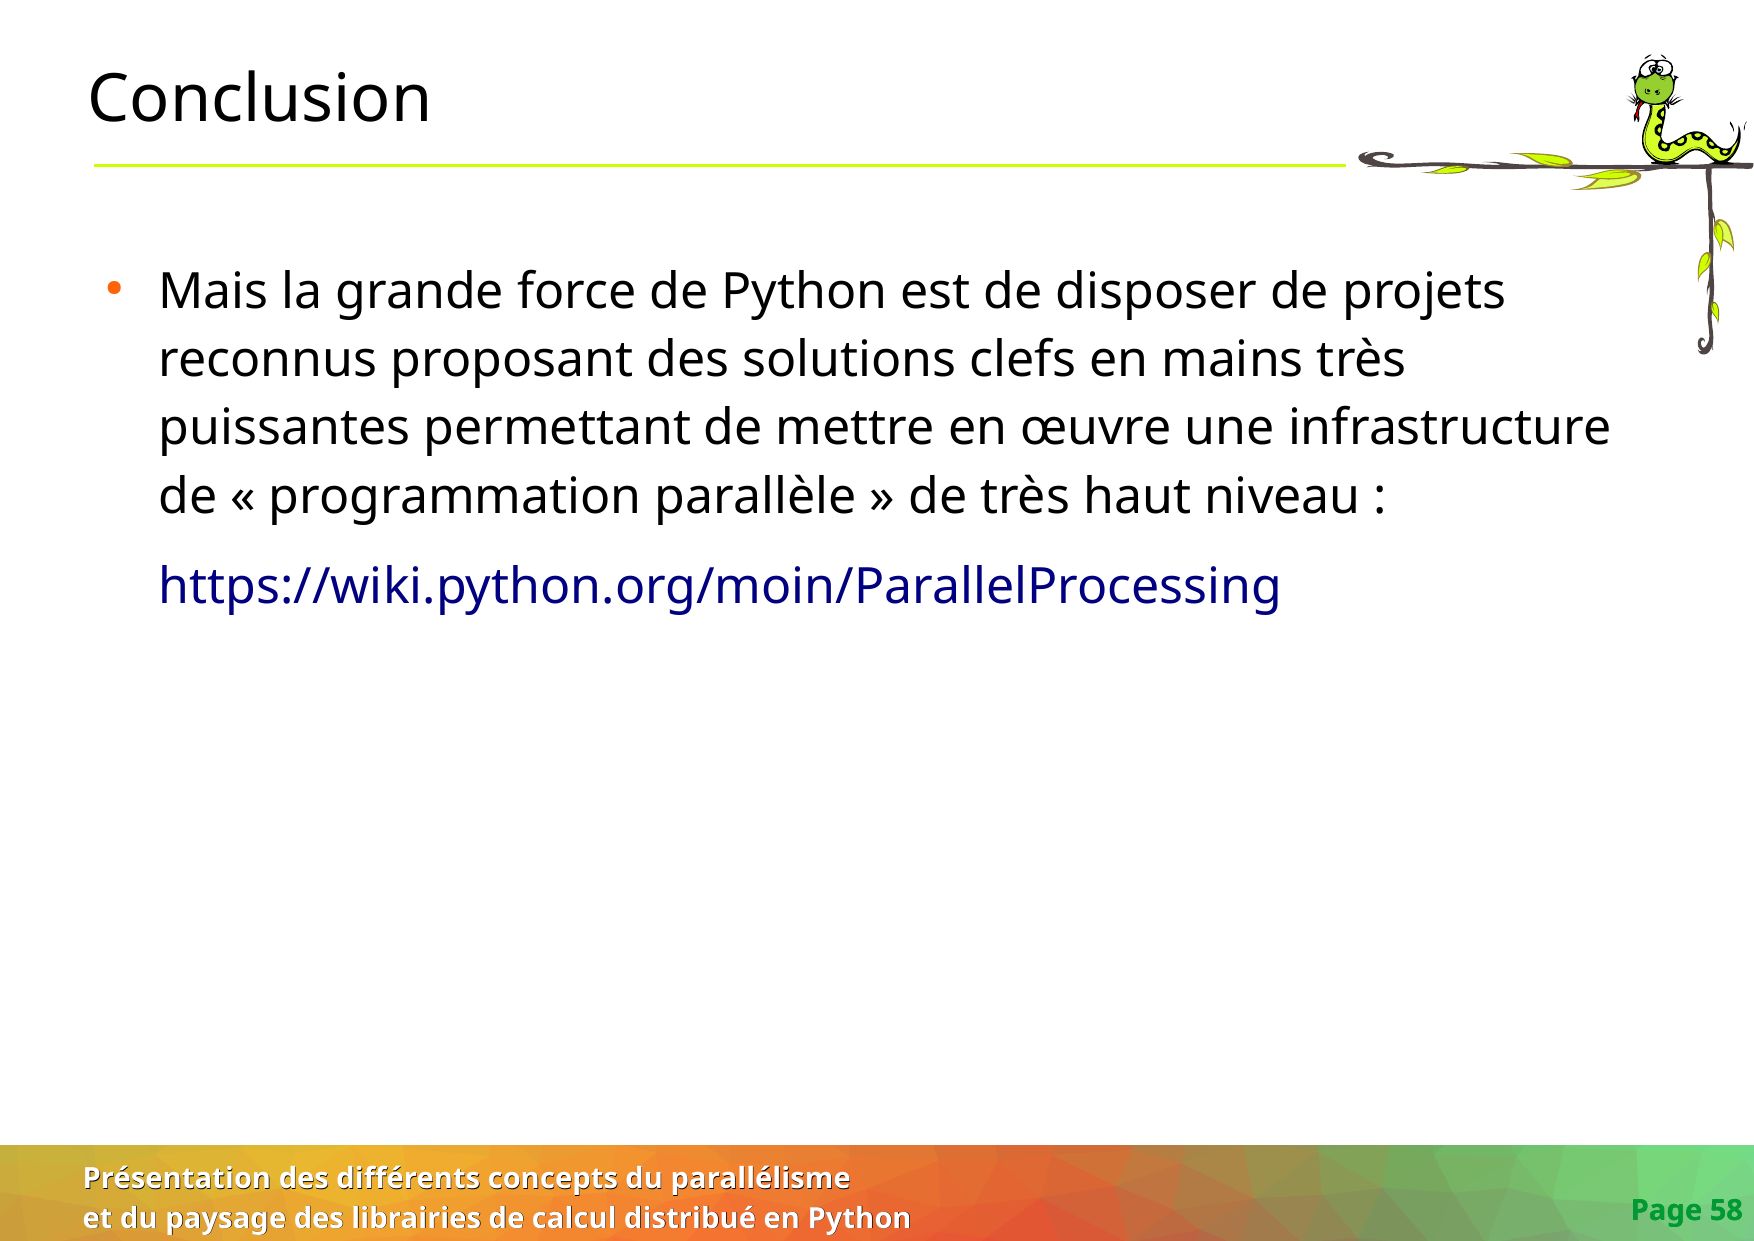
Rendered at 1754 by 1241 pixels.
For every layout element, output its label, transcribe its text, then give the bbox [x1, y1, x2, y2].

list Mais la grande force de Python est de disposer de projets reconnus proposant des solutions clefs en mains très puissantes permettant de mettre en œuvre une infrastructure de « programmation parallèle » de très haut niveau : https://wiki.python.org/moin/ParallelProcessing [87, 254, 1667, 1124]
picture [0, 1145, 1754, 1241]
title Conclusion [87, 31, 1667, 160]
